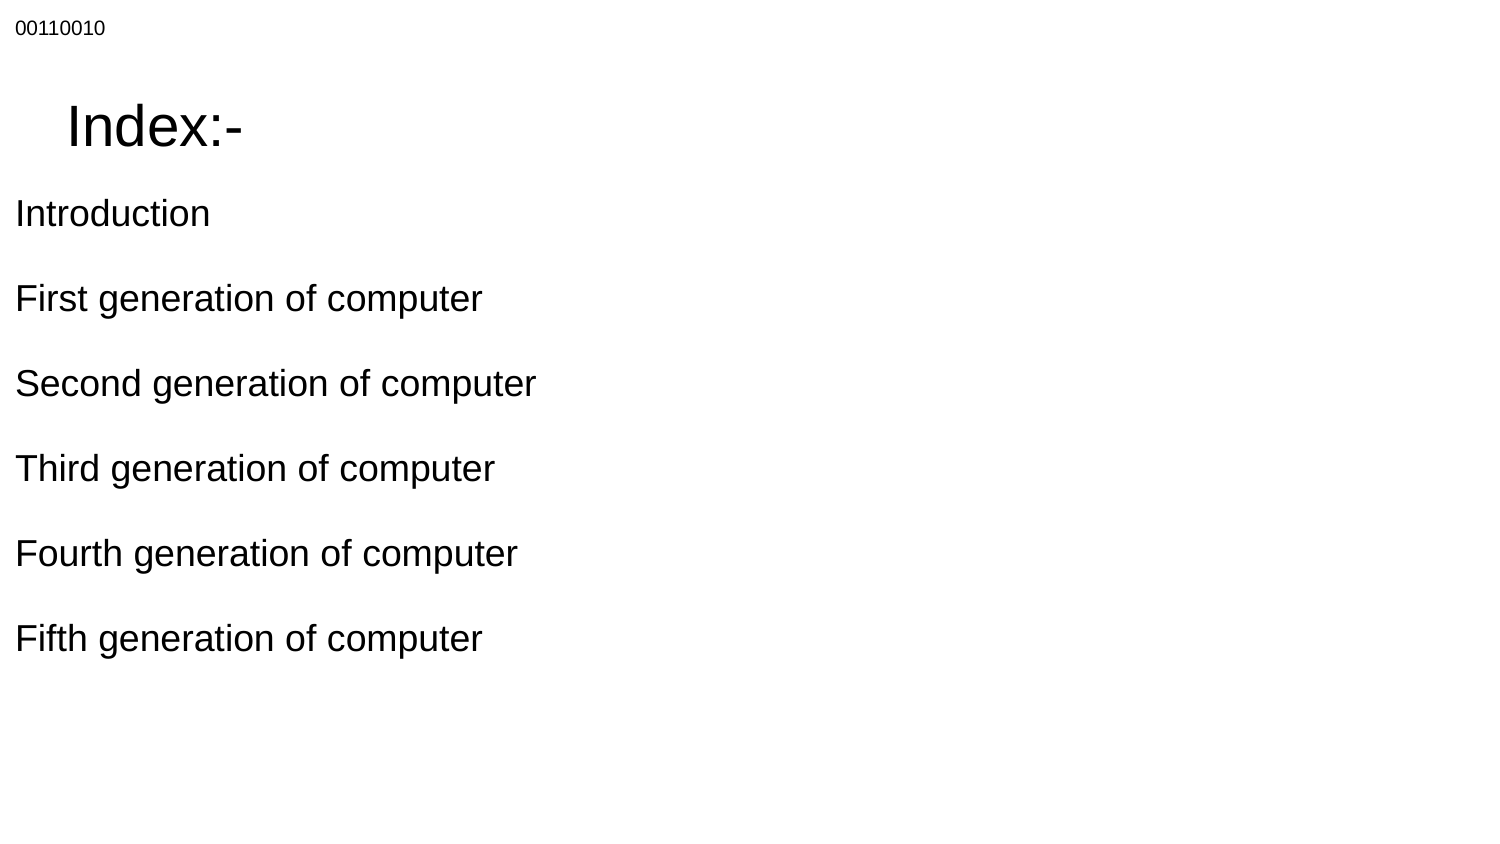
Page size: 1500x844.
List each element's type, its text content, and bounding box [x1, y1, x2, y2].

title Index:- [51, 72, 1449, 167]
text_box 00110010 [0, 0, 154, 45]
list Introduction First generation of computer Second generation of computer Third generation of computer Fourth generation of computer Fifth generation of computer [0, 166, 1398, 728]
